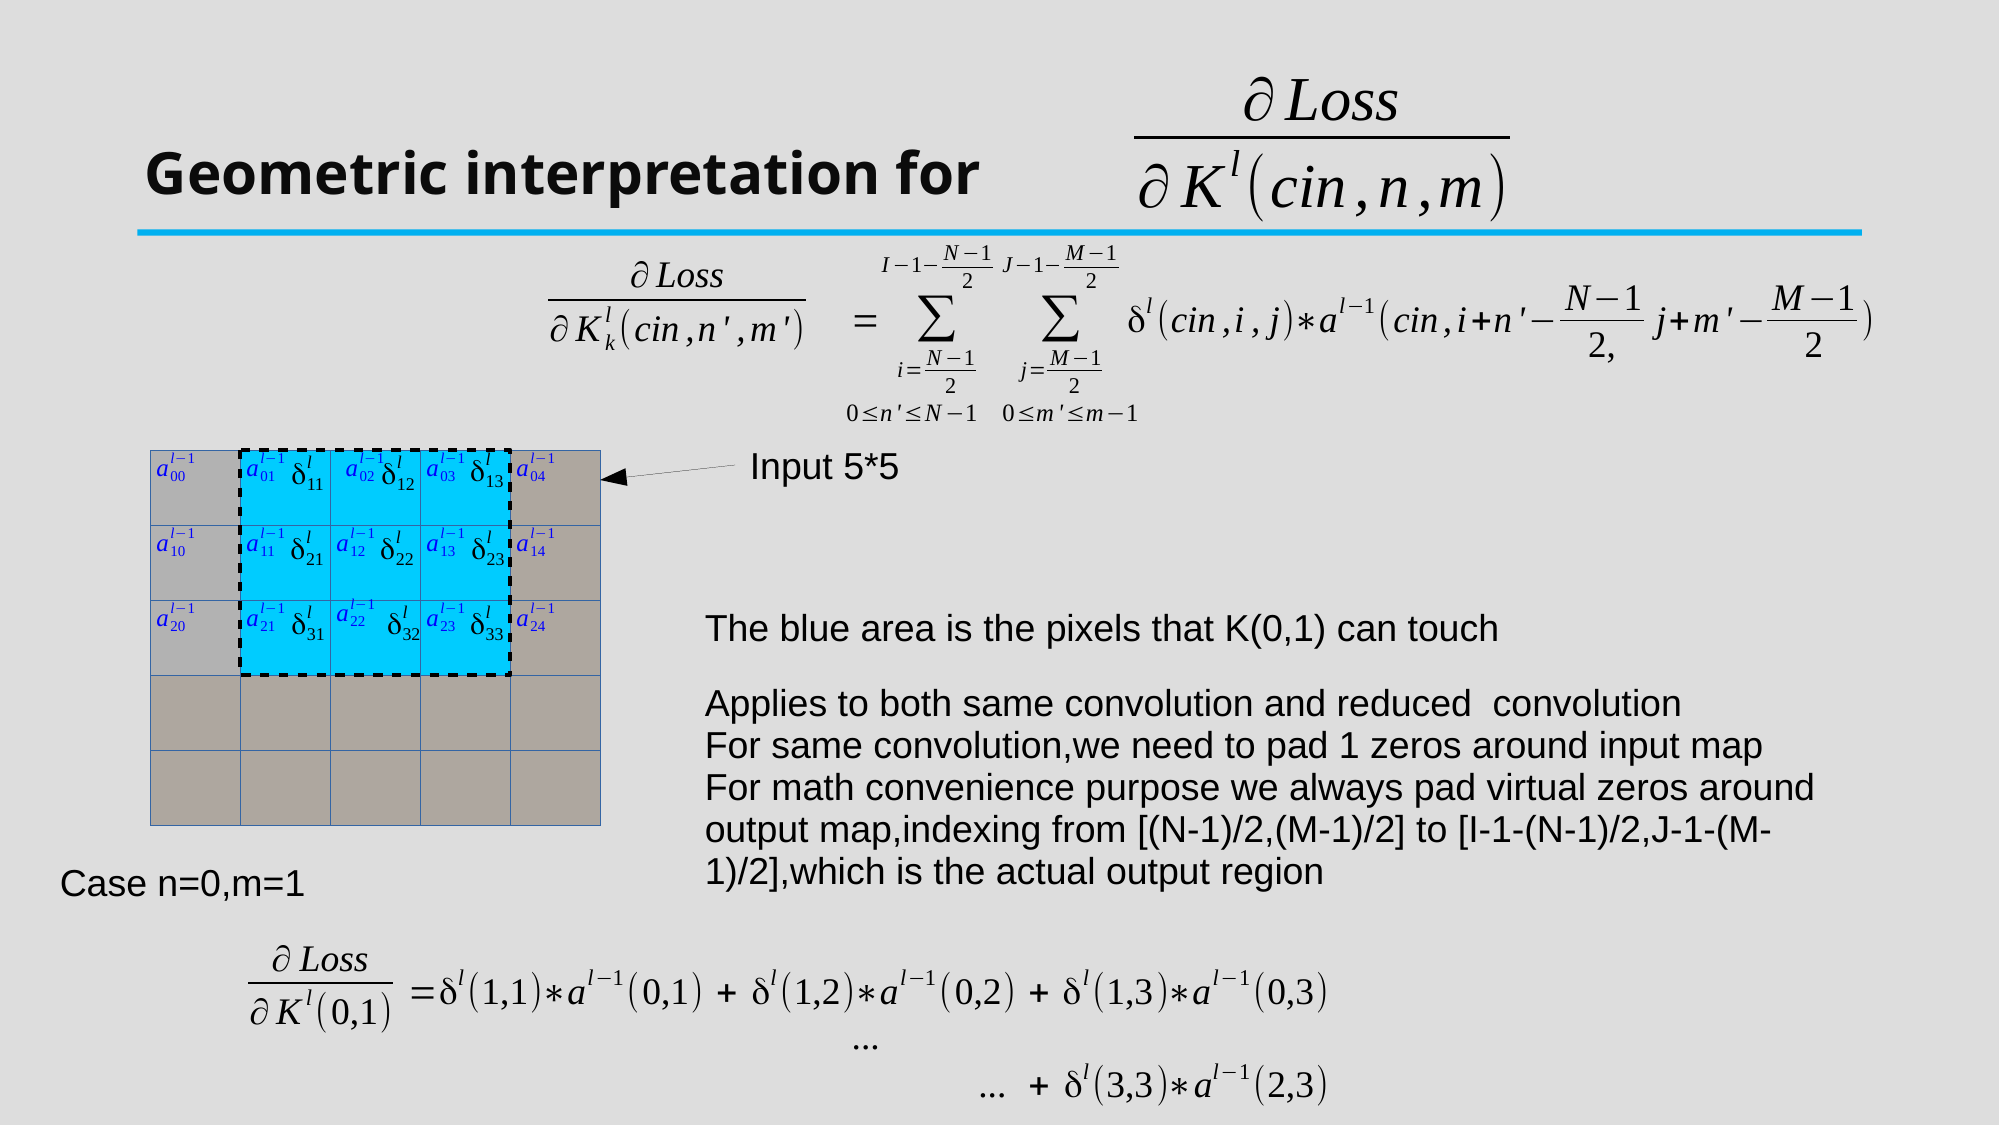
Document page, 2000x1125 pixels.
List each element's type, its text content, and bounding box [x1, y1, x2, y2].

chart [240, 938, 1336, 1108]
chart [339, 450, 561, 496]
chart [150, 600, 201, 635]
text_box The blue area is the pixels that K(0,1) can touch [690, 600, 1591, 661]
chart [150, 525, 201, 560]
chart [1125, 64, 1519, 225]
chart [540, 254, 814, 355]
chart [240, 595, 561, 646]
text_box Case n=0,m=1 [45, 855, 436, 912]
text_box [150, 450, 601, 826]
chart [840, 239, 1880, 427]
title Geometric interpretation for [137, 108, 1863, 233]
text_box Applies to both same convolution and reduced convolution For same convolution,we need to pad 1 zeros around input map For math convenience purpose we always pad virtual zeros around output map,indexing from [(N-1)/2,(M-1)/2] to [I-1-(N-1)/2,J-1-(M-1)/2],which is the actual output region [690, 675, 1846, 900]
chart [150, 450, 201, 485]
text_box Input 5*5 [735, 438, 1021, 496]
chart [240, 525, 561, 571]
chart [240, 450, 331, 496]
